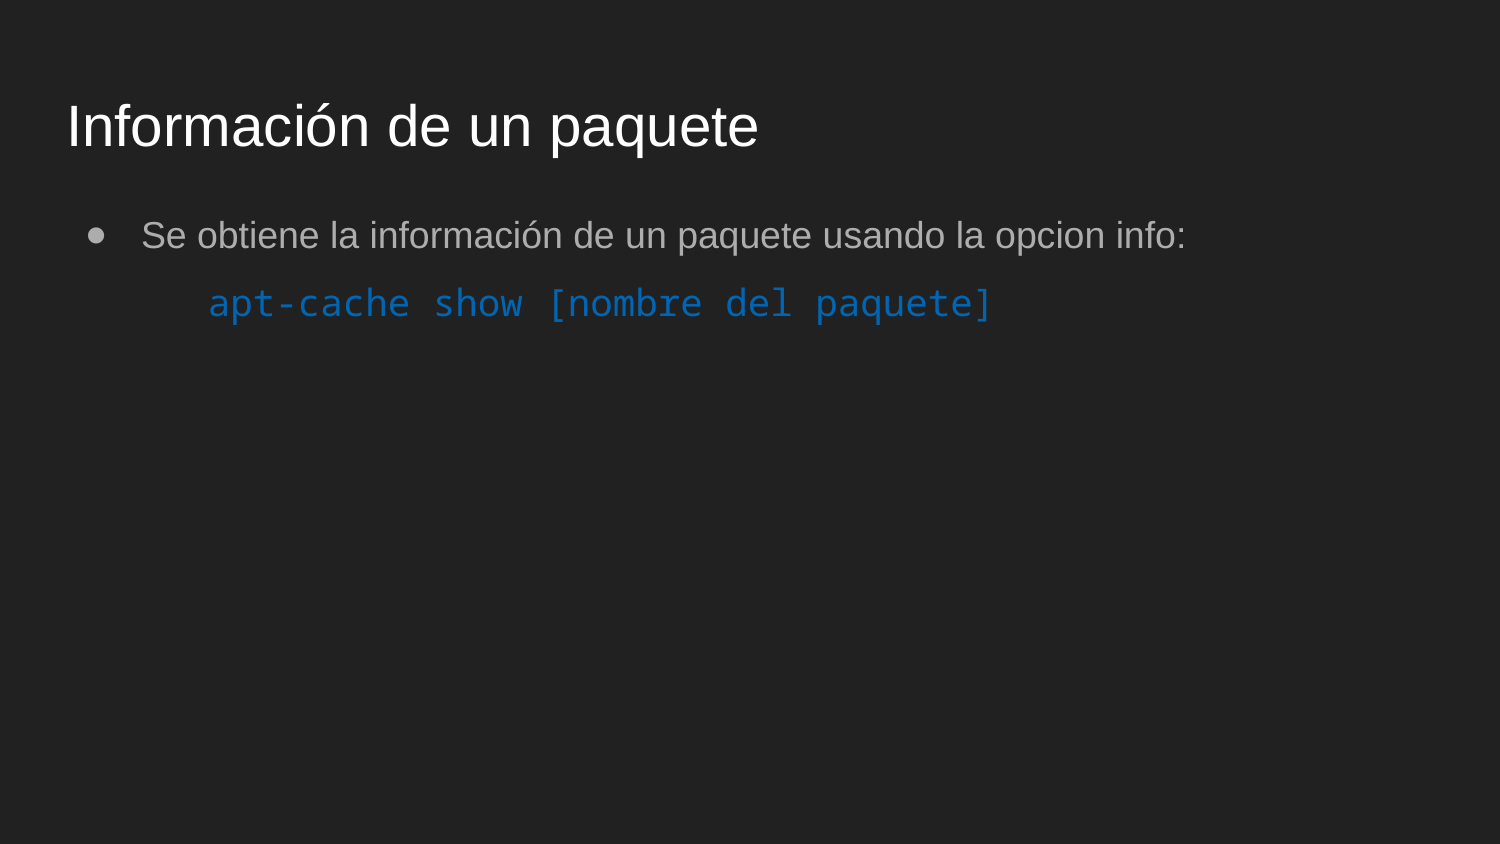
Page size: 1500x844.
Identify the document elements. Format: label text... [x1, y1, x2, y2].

title Información de un paquete [51, 72, 1449, 167]
list Se obtiene la información de un paquete usando la opcion info: apt-cache show [nombre del paquete] [51, 189, 1449, 750]
